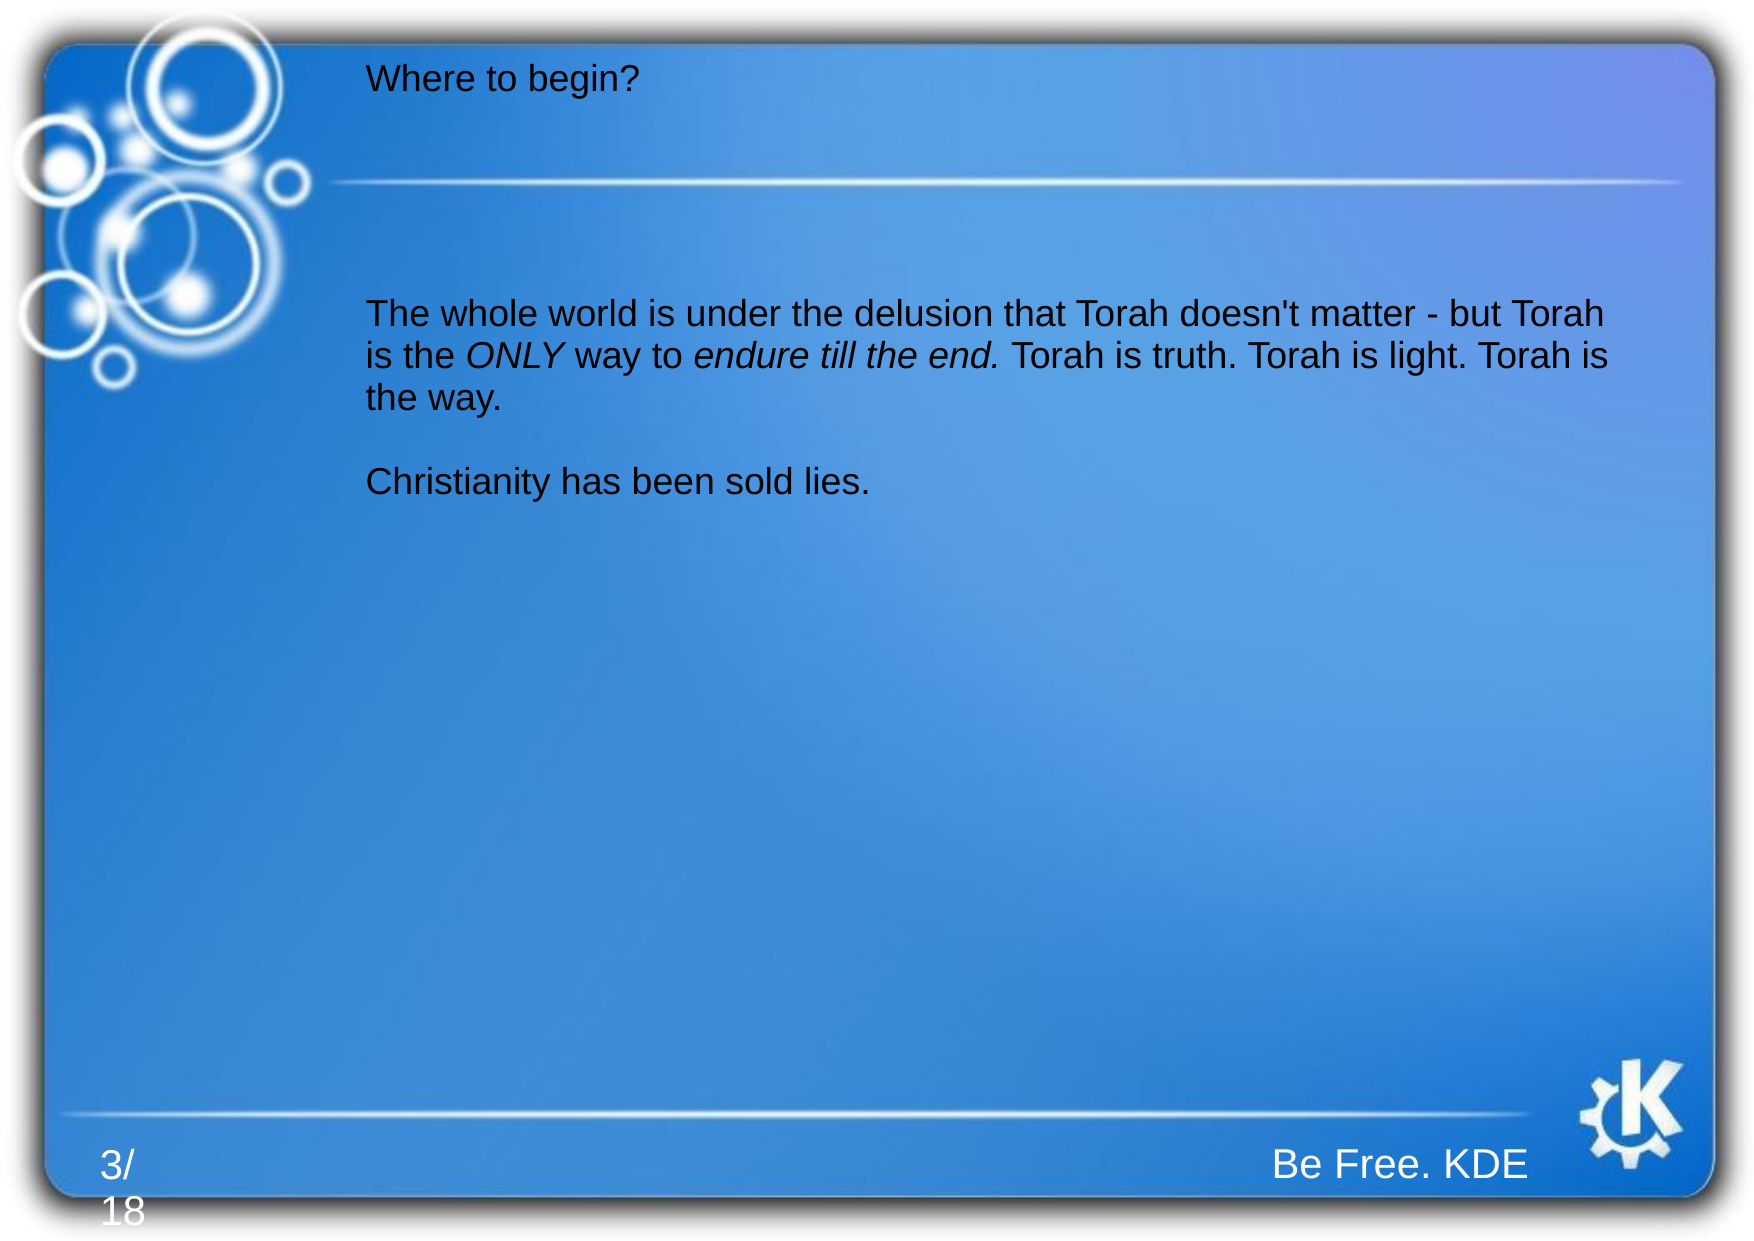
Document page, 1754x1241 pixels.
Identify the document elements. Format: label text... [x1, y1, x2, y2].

title Where to begin? [350, 49, 1649, 174]
list The whole world is under the delusion that Torah doesn't matter - but Torah is the ONLY way to endure till the end. Torah is truth. Torah is light. Torah is the way. Christianity has been sold lies. [350, 285, 1649, 1079]
picture [0, 0, 1754, 1241]
